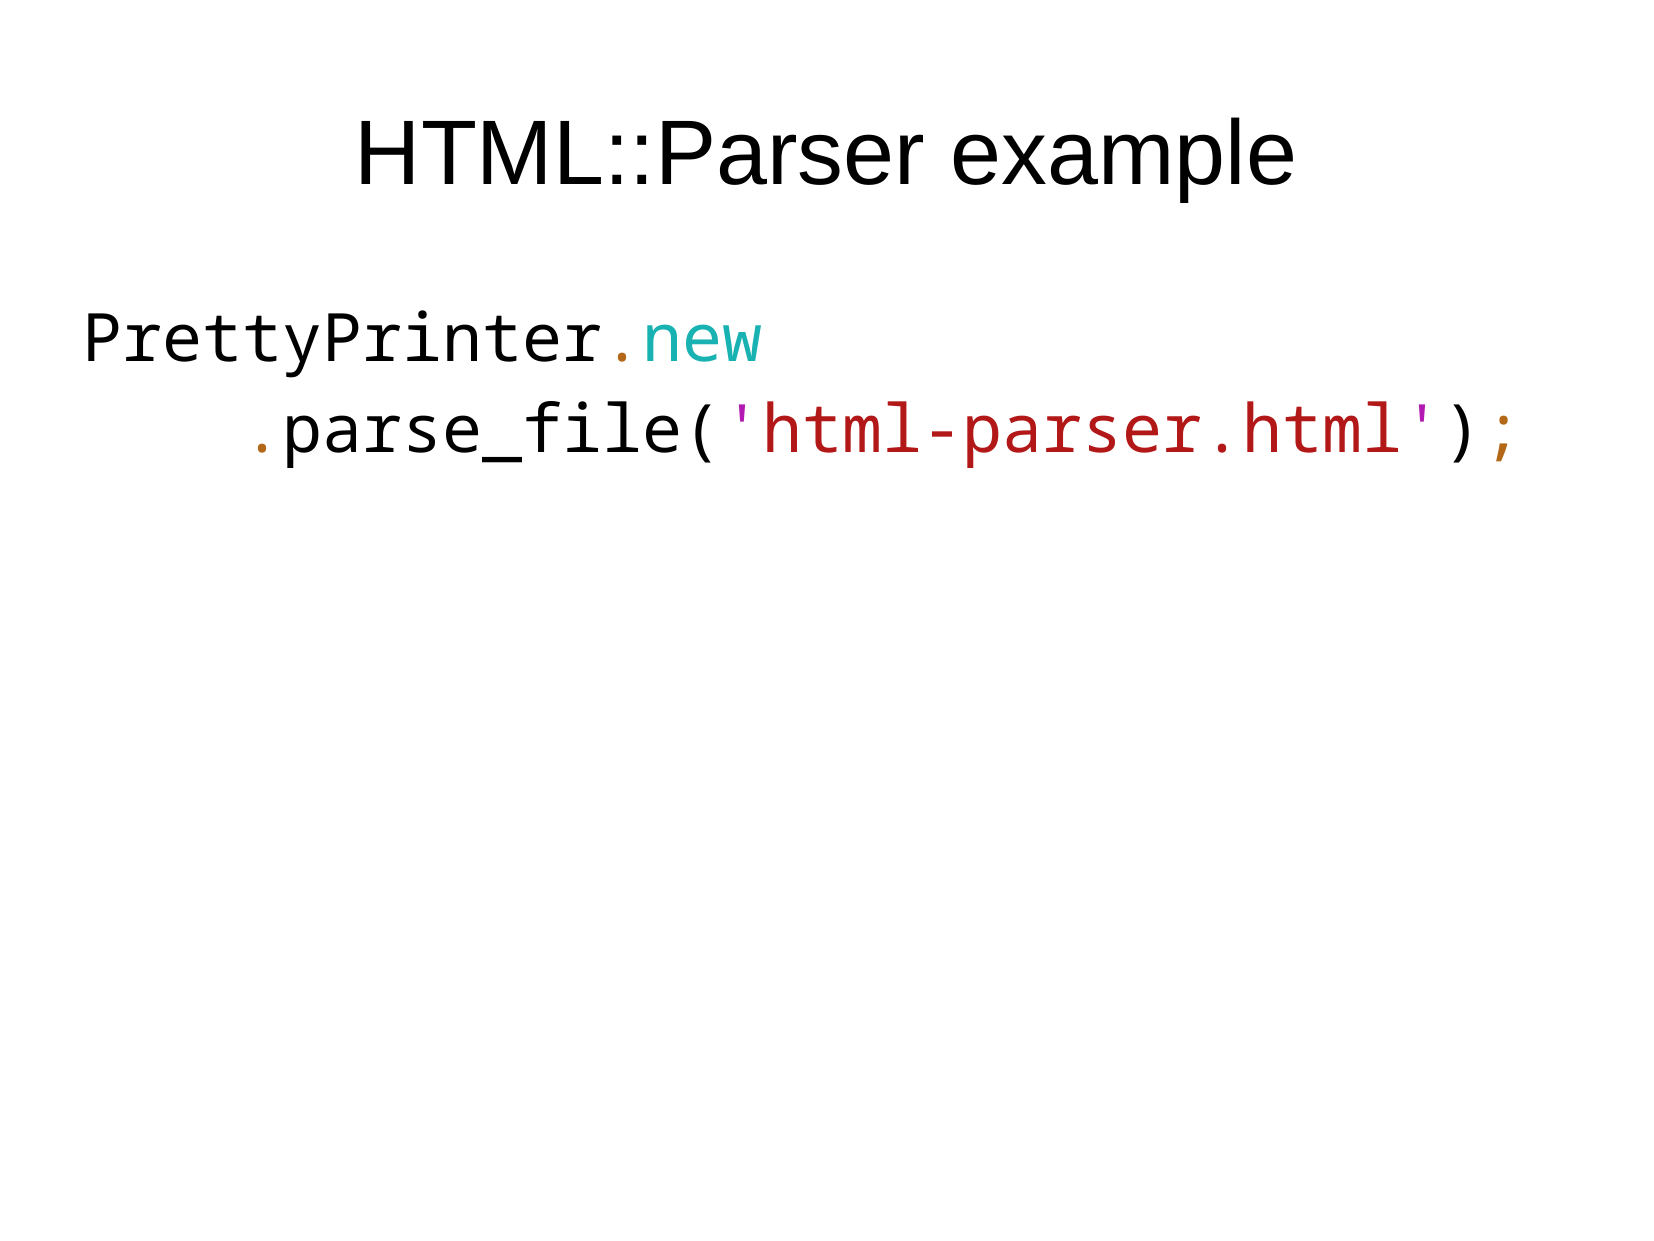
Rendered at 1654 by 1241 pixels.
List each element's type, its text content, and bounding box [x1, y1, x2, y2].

title HTML::Parser example [82, 49, 1571, 257]
list PrettyPrinter.new .parse_file('html-parser.html'); [82, 290, 1571, 1010]
